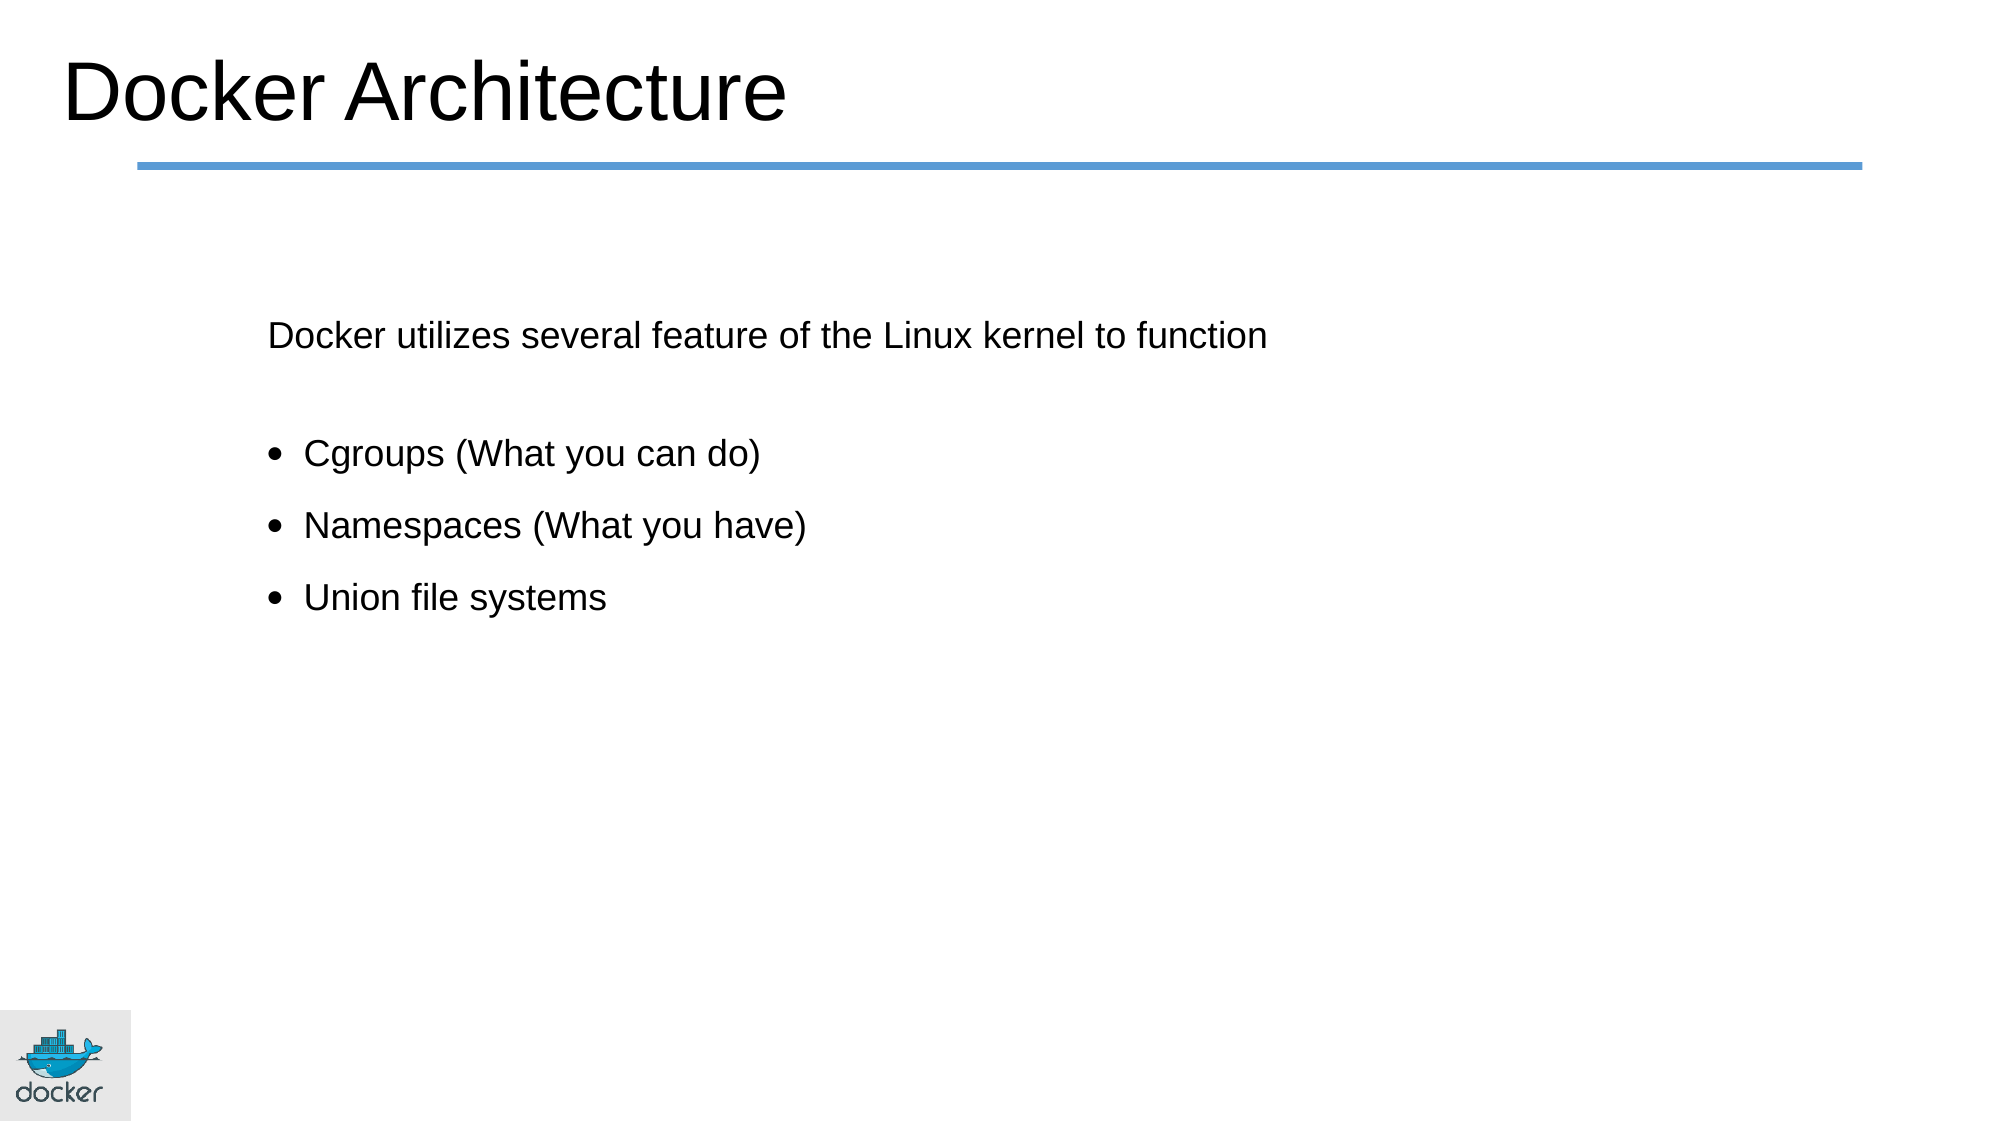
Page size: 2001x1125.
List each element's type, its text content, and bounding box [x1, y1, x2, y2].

text_box Docker Architecture [47, 29, 1057, 145]
picture [0, 1010, 131, 1121]
text_box Docker utilizes several feature of the Linux kernel to function Cgroups (What you can do) Namespaces (What you have) Union file systems [179, 304, 1740, 625]
